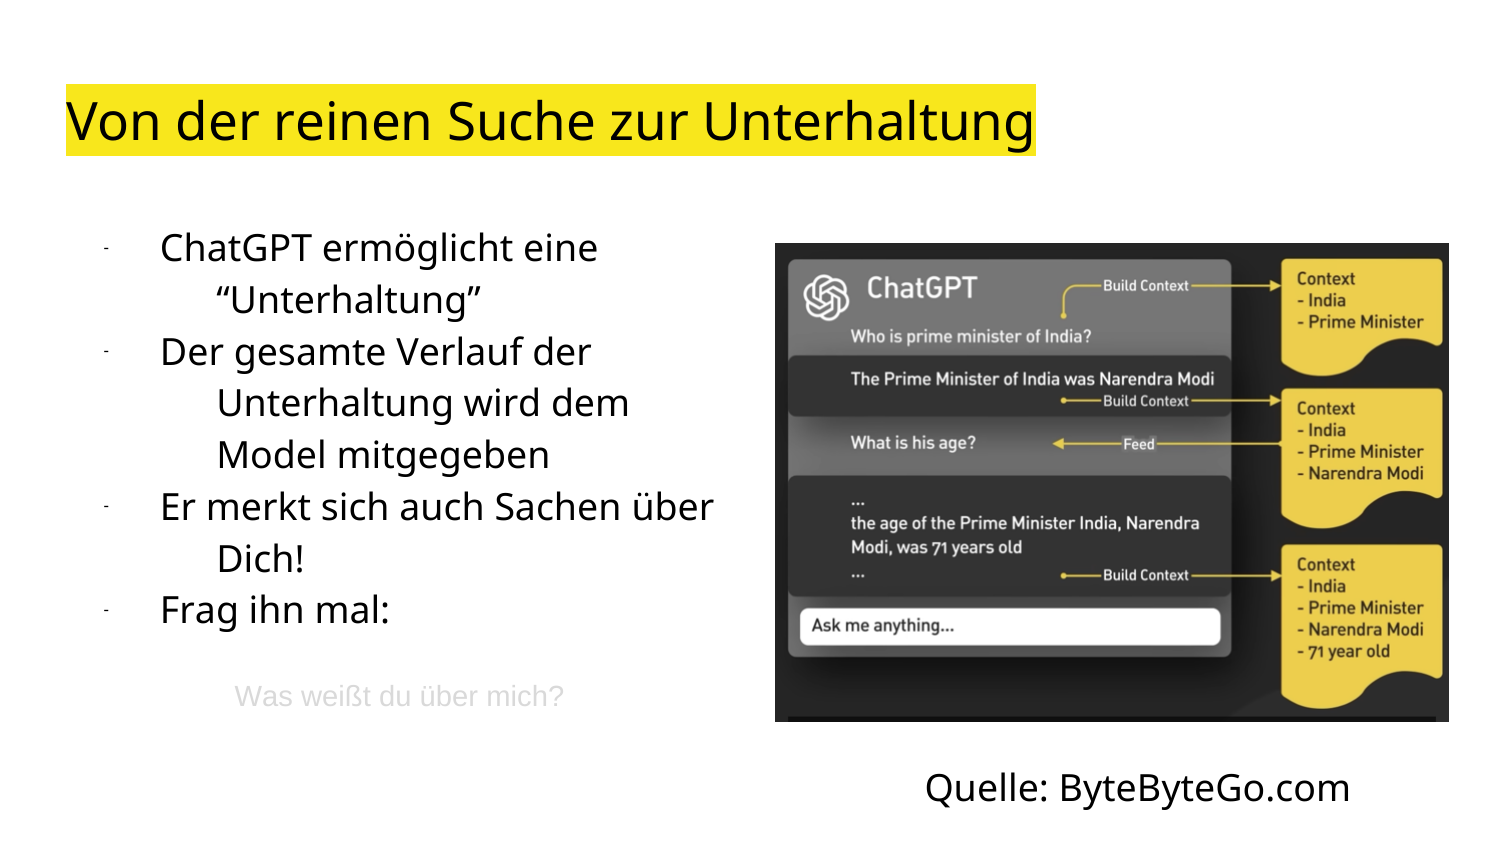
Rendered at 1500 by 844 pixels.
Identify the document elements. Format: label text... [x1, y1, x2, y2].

text_box Was weißt du über mich? [64, 670, 736, 714]
list ChatGPT ermöglicht eine “Unterhaltung” Der gesamte Verlauf der Unterhaltung wird dem Model mitgegeben Er merkt sich auch Sachen über Dich! Frag ihn mal: [51, 202, 762, 750]
title Von der reinen Suche zur Unterhaltung [51, 72, 1449, 167]
text_box Quelle: ByteByteGo.com [909, 749, 1407, 824]
picture [775, 244, 1449, 722]
